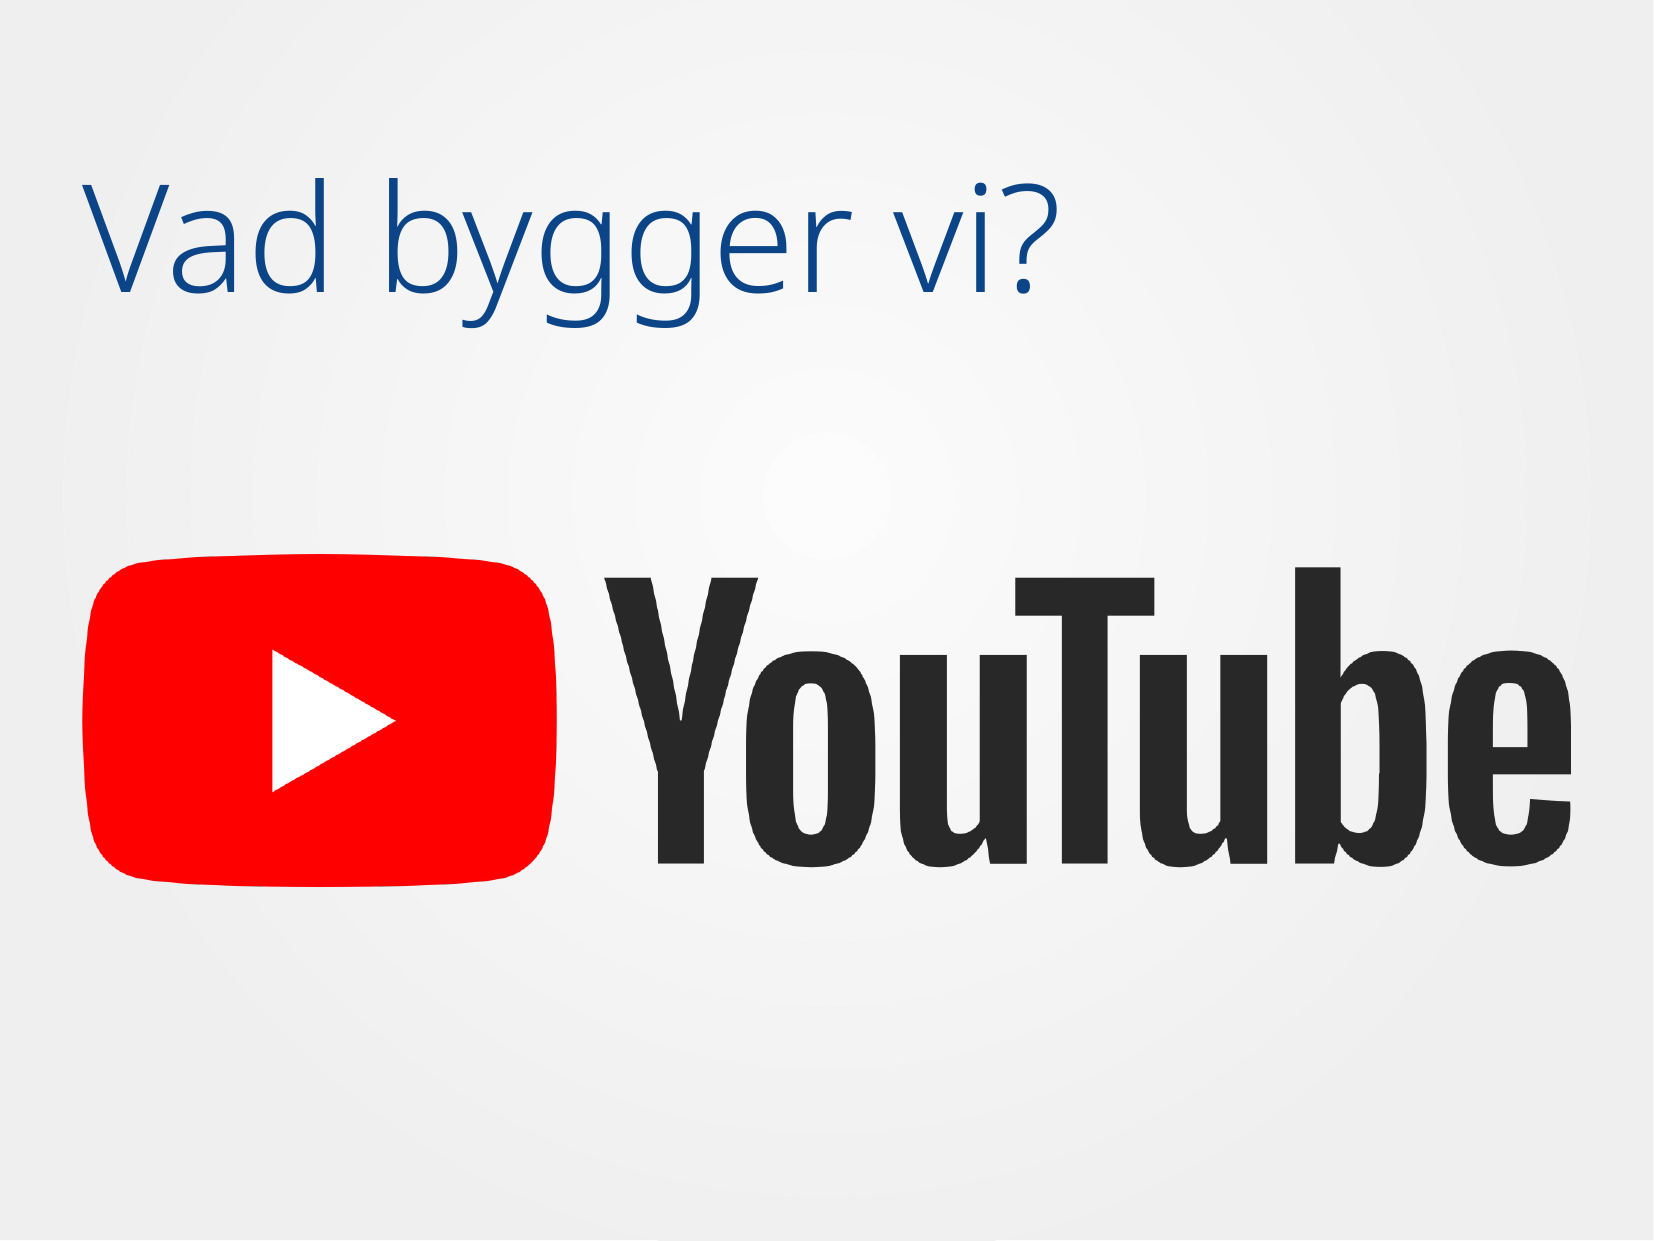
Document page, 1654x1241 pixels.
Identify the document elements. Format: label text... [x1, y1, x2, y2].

picture [82, 554, 1571, 887]
title Vad bygger vi? [82, 80, 1654, 337]
